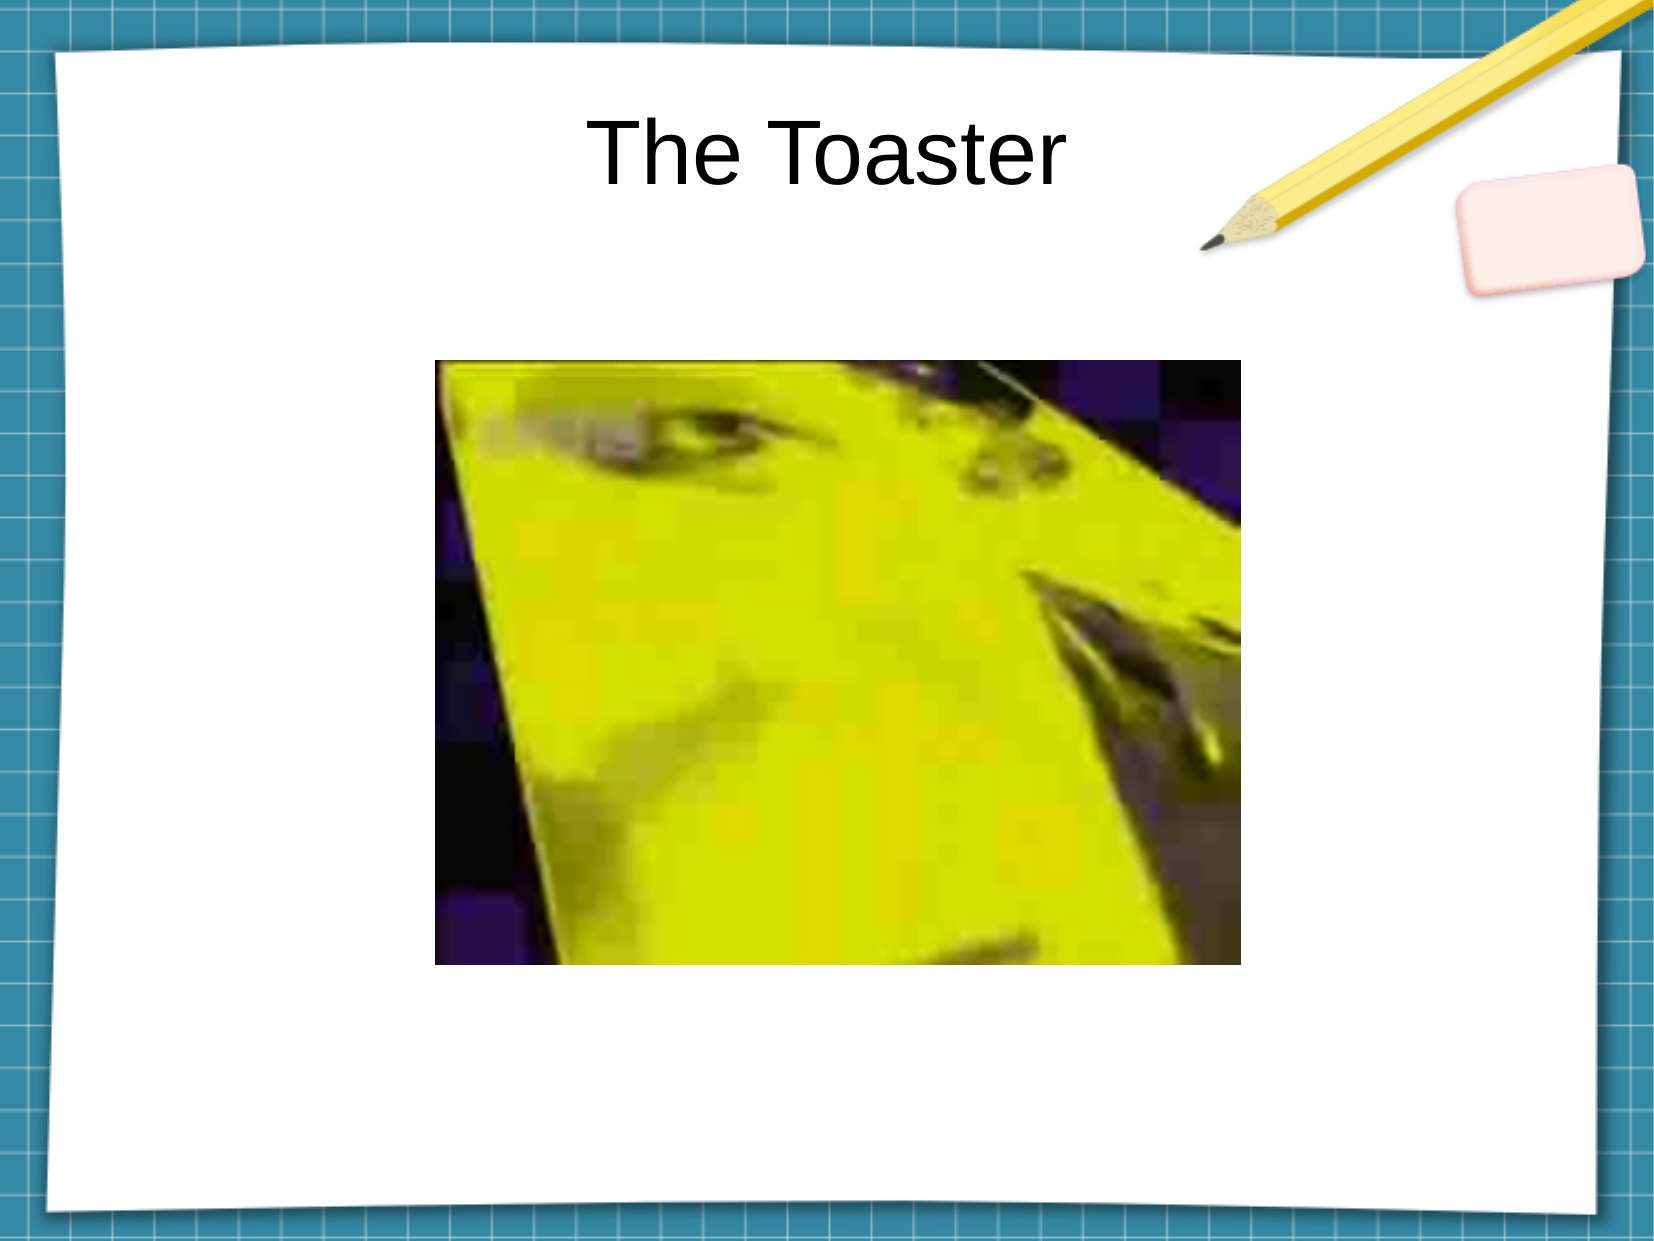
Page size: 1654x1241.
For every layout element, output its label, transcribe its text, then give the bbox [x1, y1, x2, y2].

picture [0, 0, 1654, 1241]
text_box [435, 360, 1242, 966]
title The Toaster [82, 49, 1571, 257]
